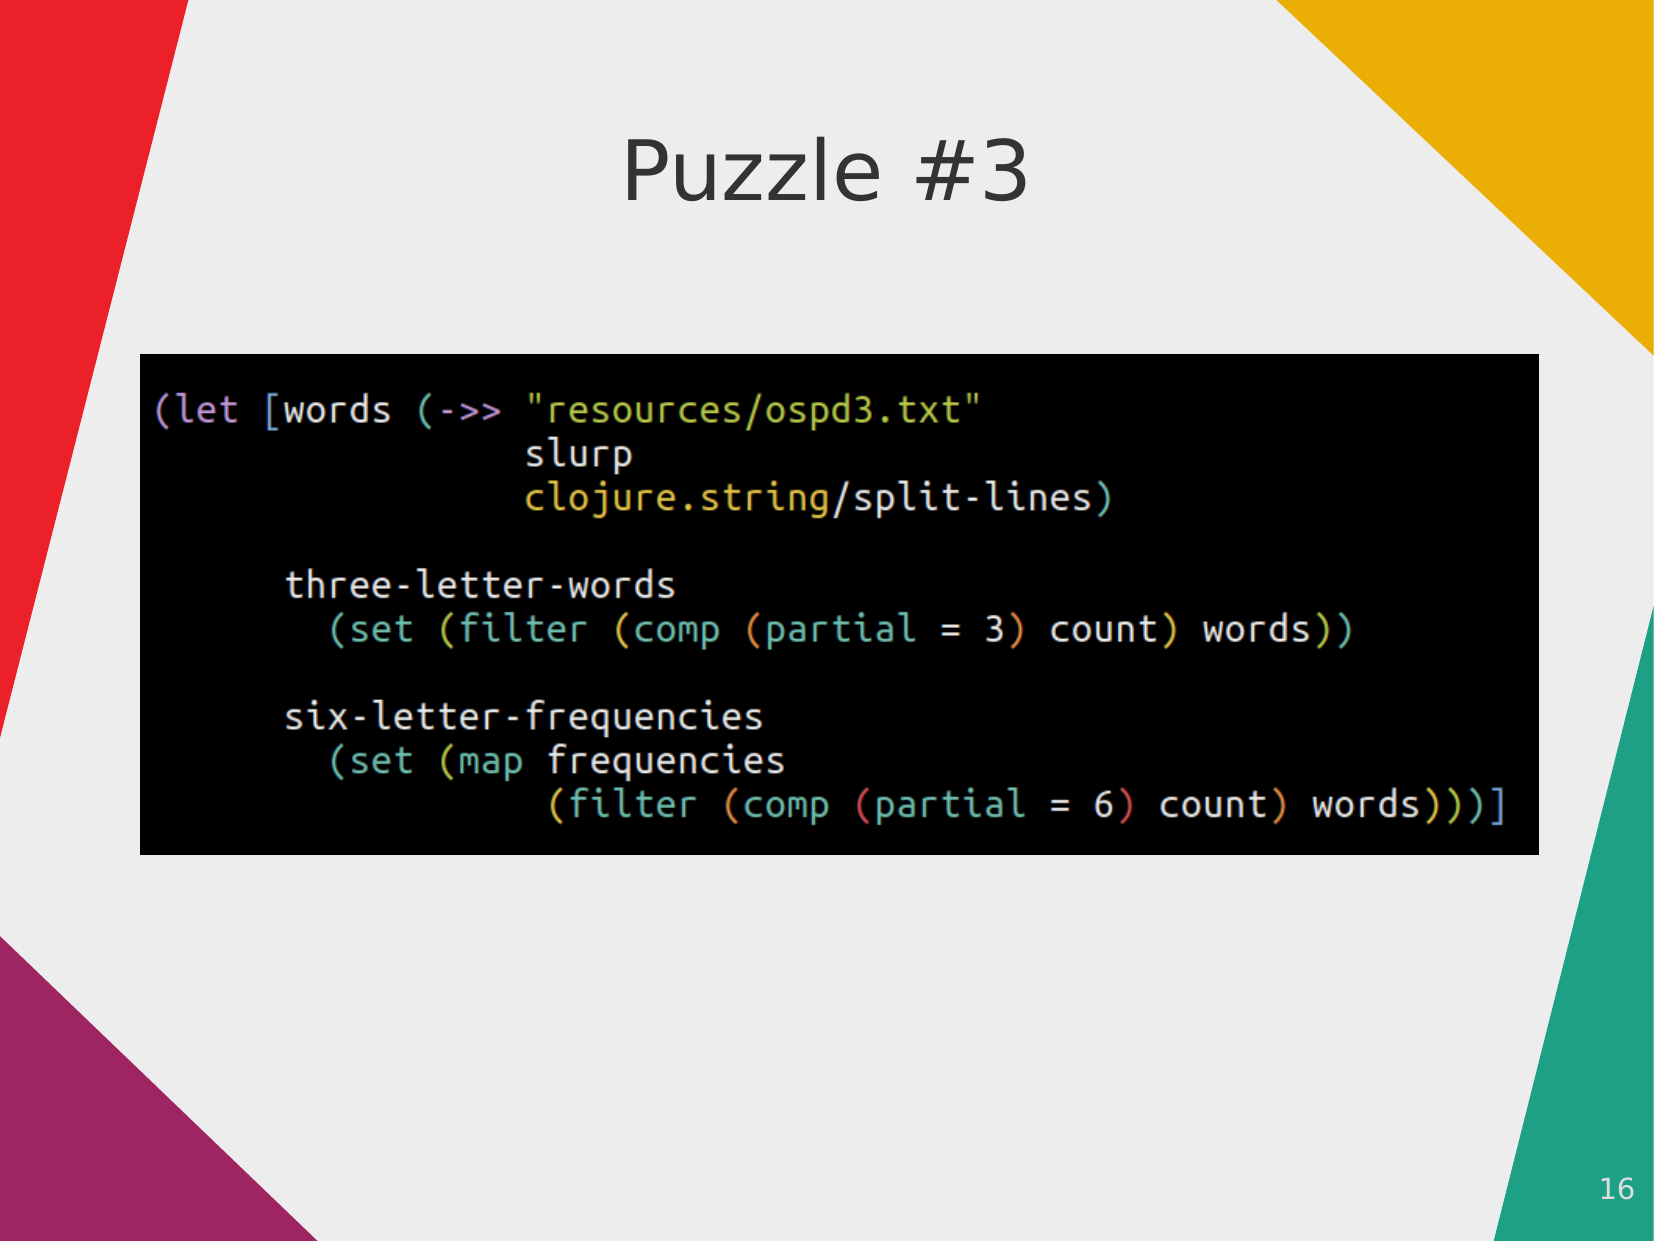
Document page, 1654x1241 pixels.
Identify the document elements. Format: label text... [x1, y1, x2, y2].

picture [140, 354, 1539, 856]
list [114, 302, 1539, 1033]
title Puzzle #3 [114, 73, 1539, 271]
